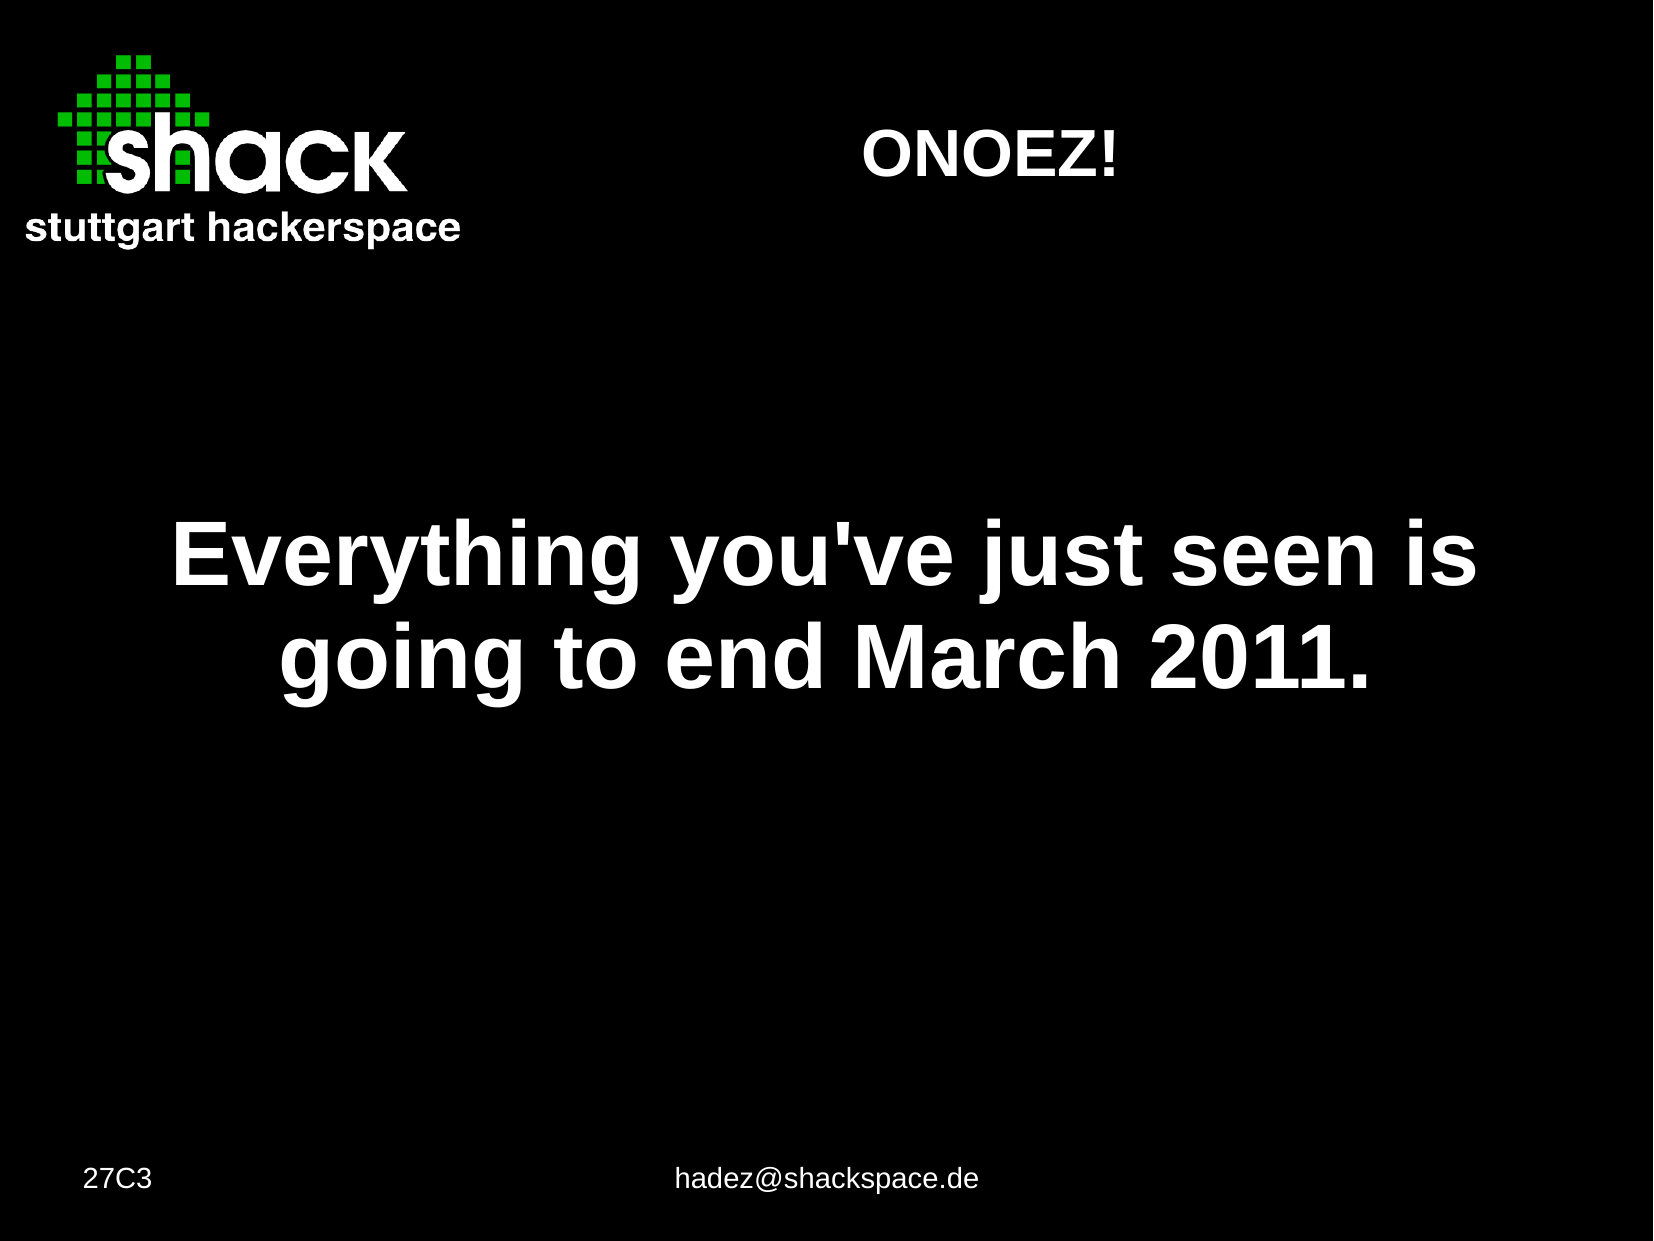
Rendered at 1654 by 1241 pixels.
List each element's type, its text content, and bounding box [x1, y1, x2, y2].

title ONOEZ! [412, 49, 1571, 257]
picture [8, 47, 477, 257]
subtitle Everything you've just seen is going to end March 2011. [82, 297, 1571, 1118]
